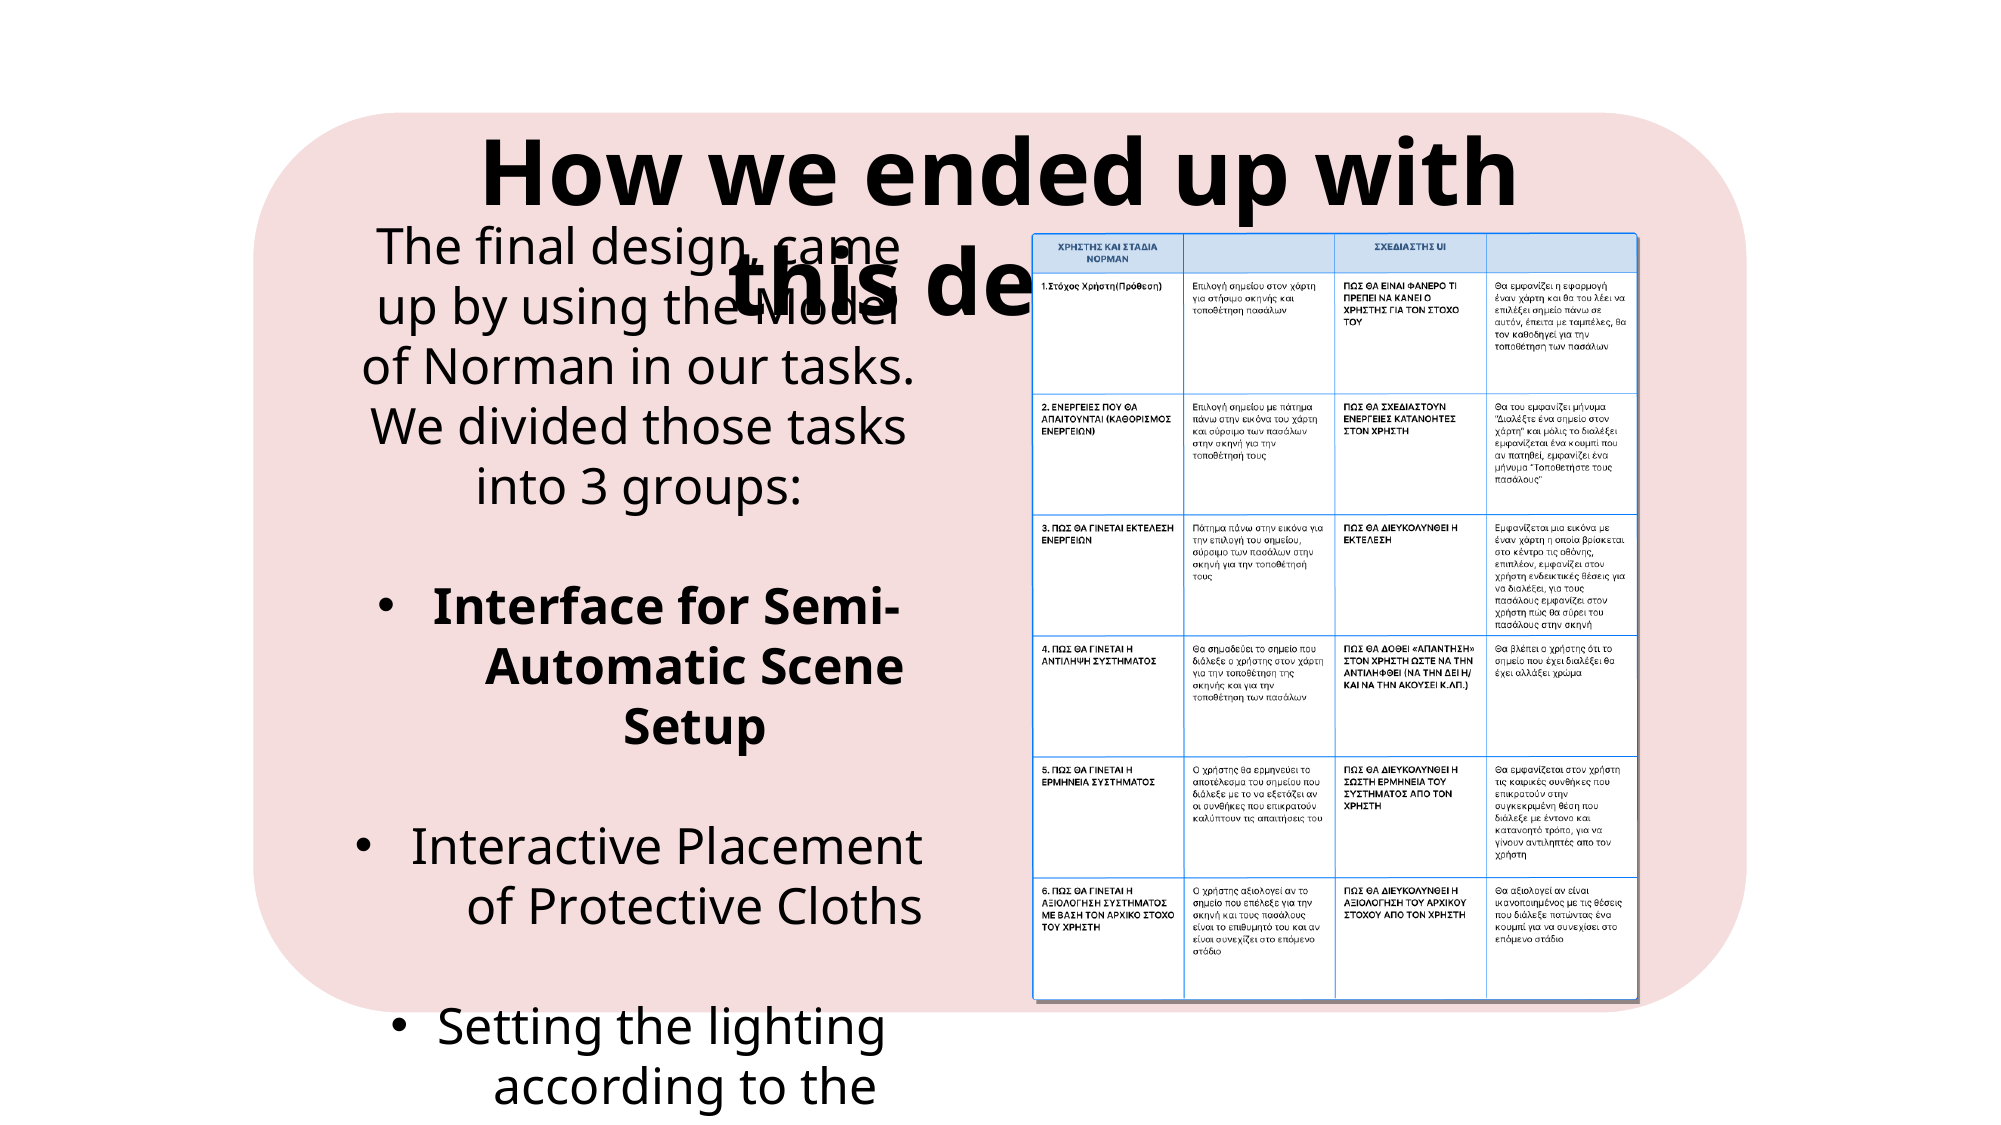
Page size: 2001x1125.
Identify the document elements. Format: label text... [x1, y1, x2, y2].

text_box How we ended up with this design? [390, 106, 1610, 233]
text_box [1000, 274, 1019, 284]
text_box [946, 106, 1753, 1019]
picture [1031, 232, 1638, 1000]
text_box [247, 106, 390, 1004]
text_box [946, 275, 962, 305]
text_box The final design, came up by using the Model of Norman in our tasks. We divided those tasks into 3 groups: Interface for Semi-Automatic Scene Setup Interactive Placement of Protective Cloths Setting the lighting according to the conditions [332, 207, 946, 1071]
